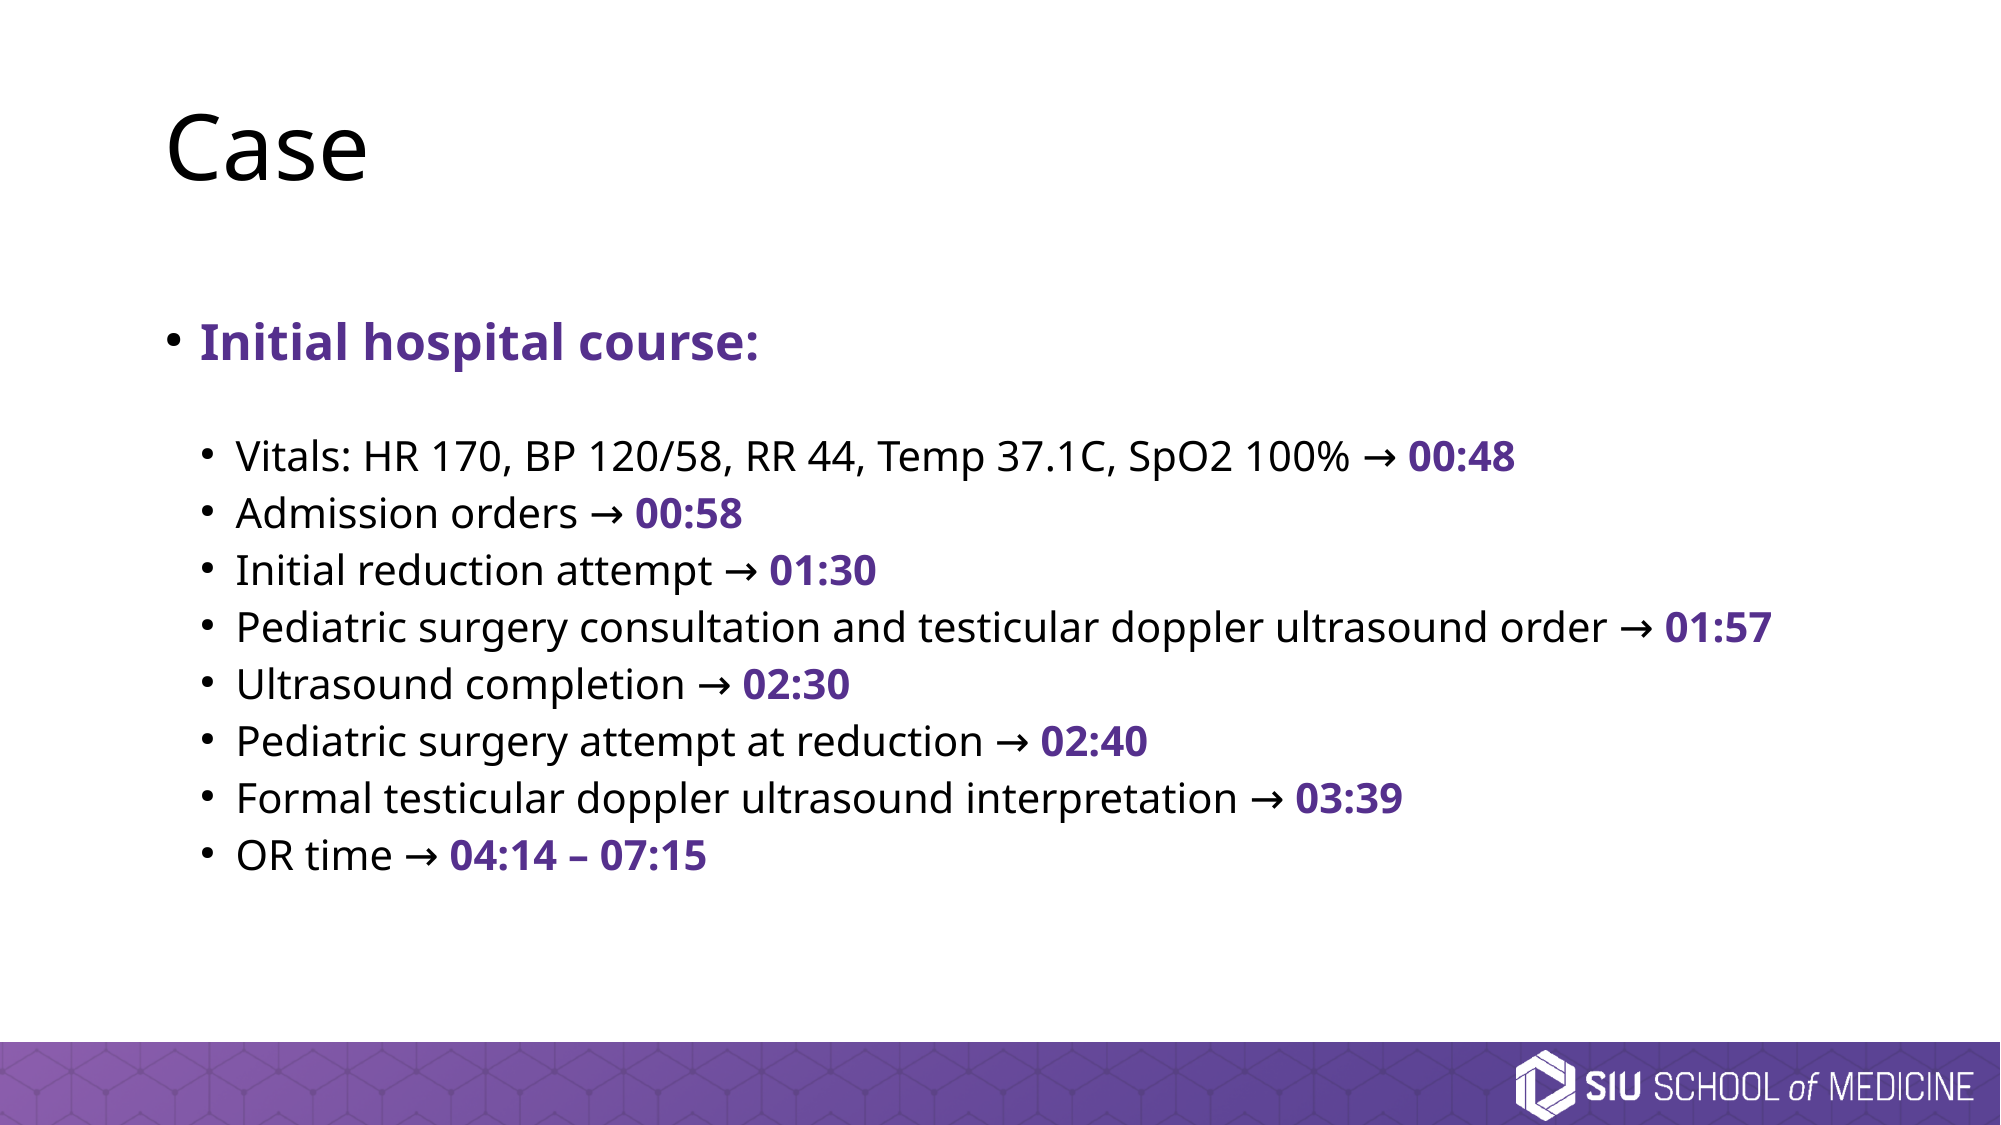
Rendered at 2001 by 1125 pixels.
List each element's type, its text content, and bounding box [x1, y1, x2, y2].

text_box Case [150, 75, 424, 239]
picture [0, 1042, 2000, 1125]
text_box Initial hospital course: Vitals: HR 170, BP 120/58, RR 44, Temp 37.1C, SpO2 100% → 00:48 Admission orders → 00:58 Initial reduction attempt → 01:30 Pediatric surgery consultation and testicular doppler ultrasound order → 01:57 Ultrasound completion → 02:30 Pediatric surgery attempt at reduction → 02:40 Formal testicular doppler ultrasound interpretation → 03:39 OR time → 04:14 – 07:15 [150, 299, 1801, 976]
